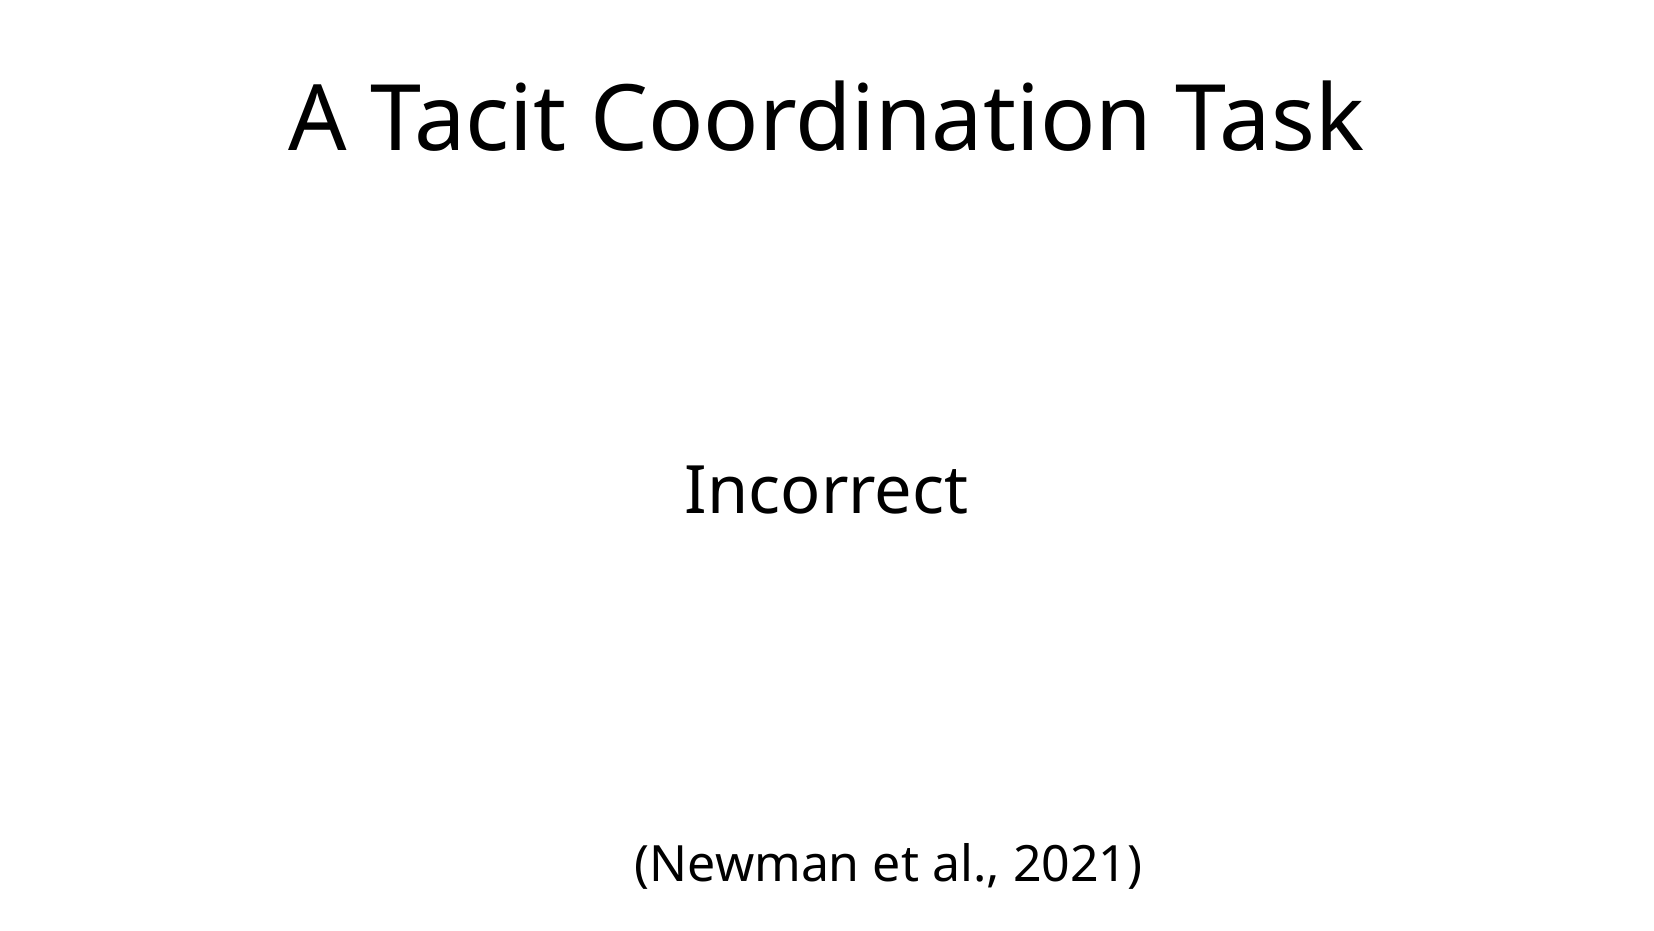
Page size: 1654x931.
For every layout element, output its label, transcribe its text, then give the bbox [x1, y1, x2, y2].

subtitle Incorrect [82, 217, 1571, 758]
title A Tacit Coordination Task [82, 37, 1571, 193]
text_box (Newman et al., 2021) [620, 820, 1158, 904]
